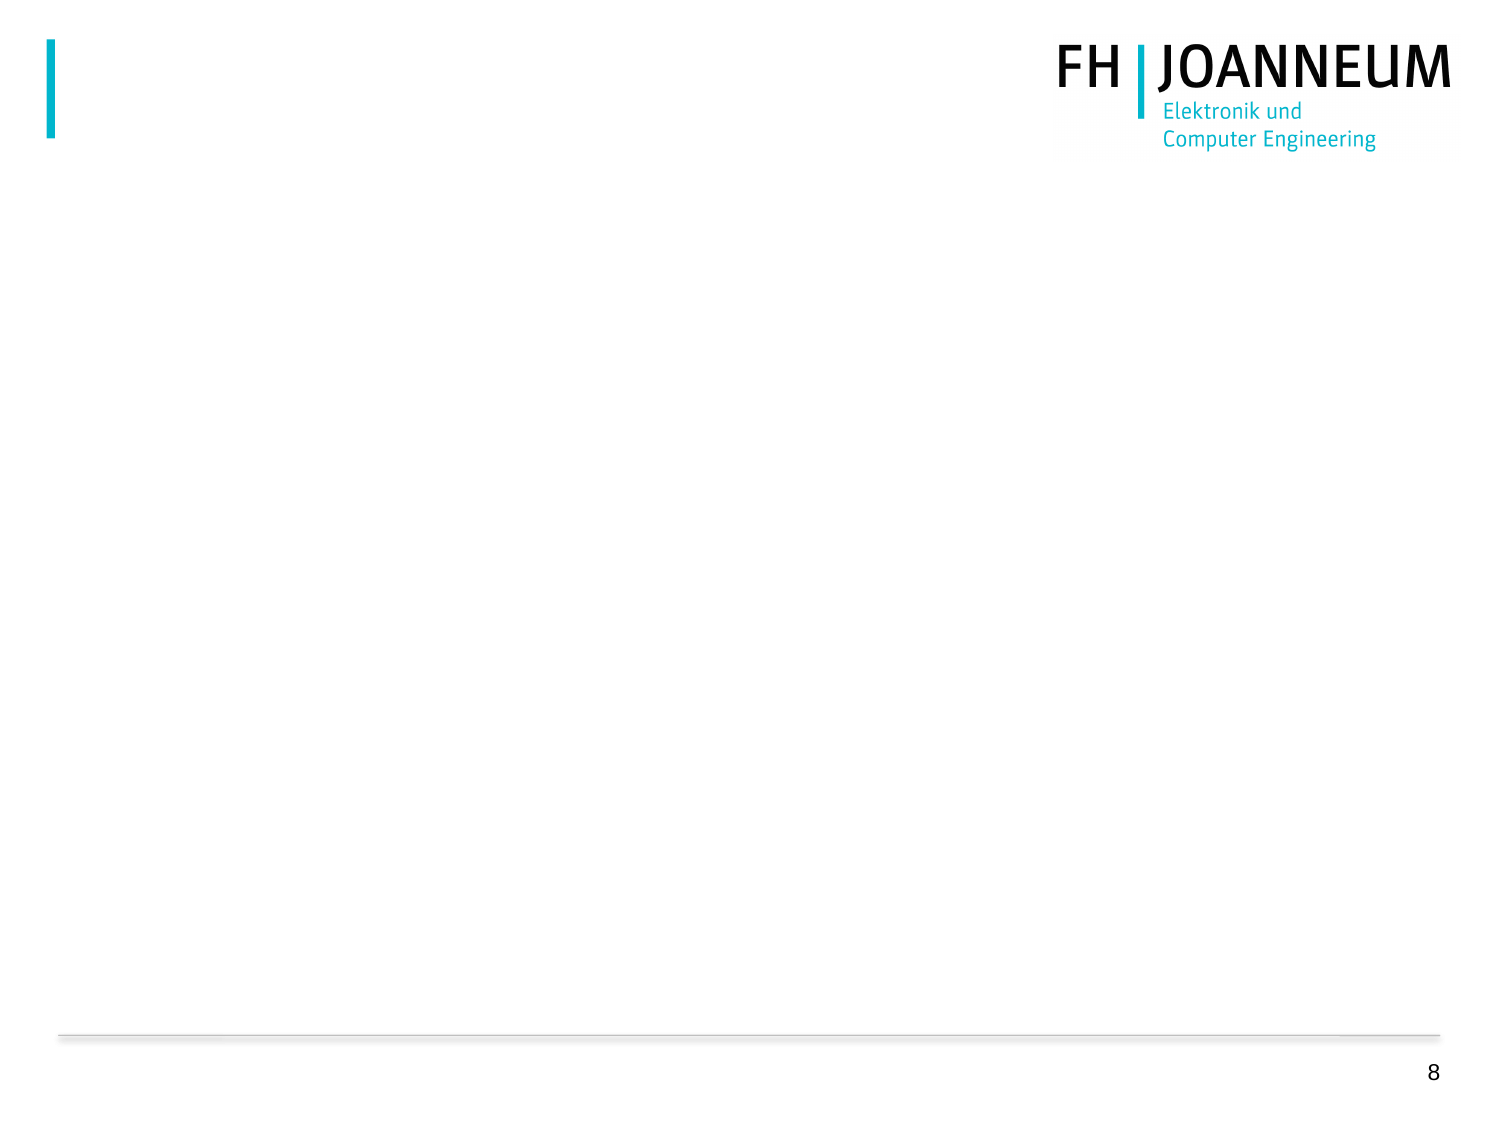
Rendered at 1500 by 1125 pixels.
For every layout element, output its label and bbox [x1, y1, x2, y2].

picture [1053, 34, 1461, 162]
picture [52, 37, 57, 140]
